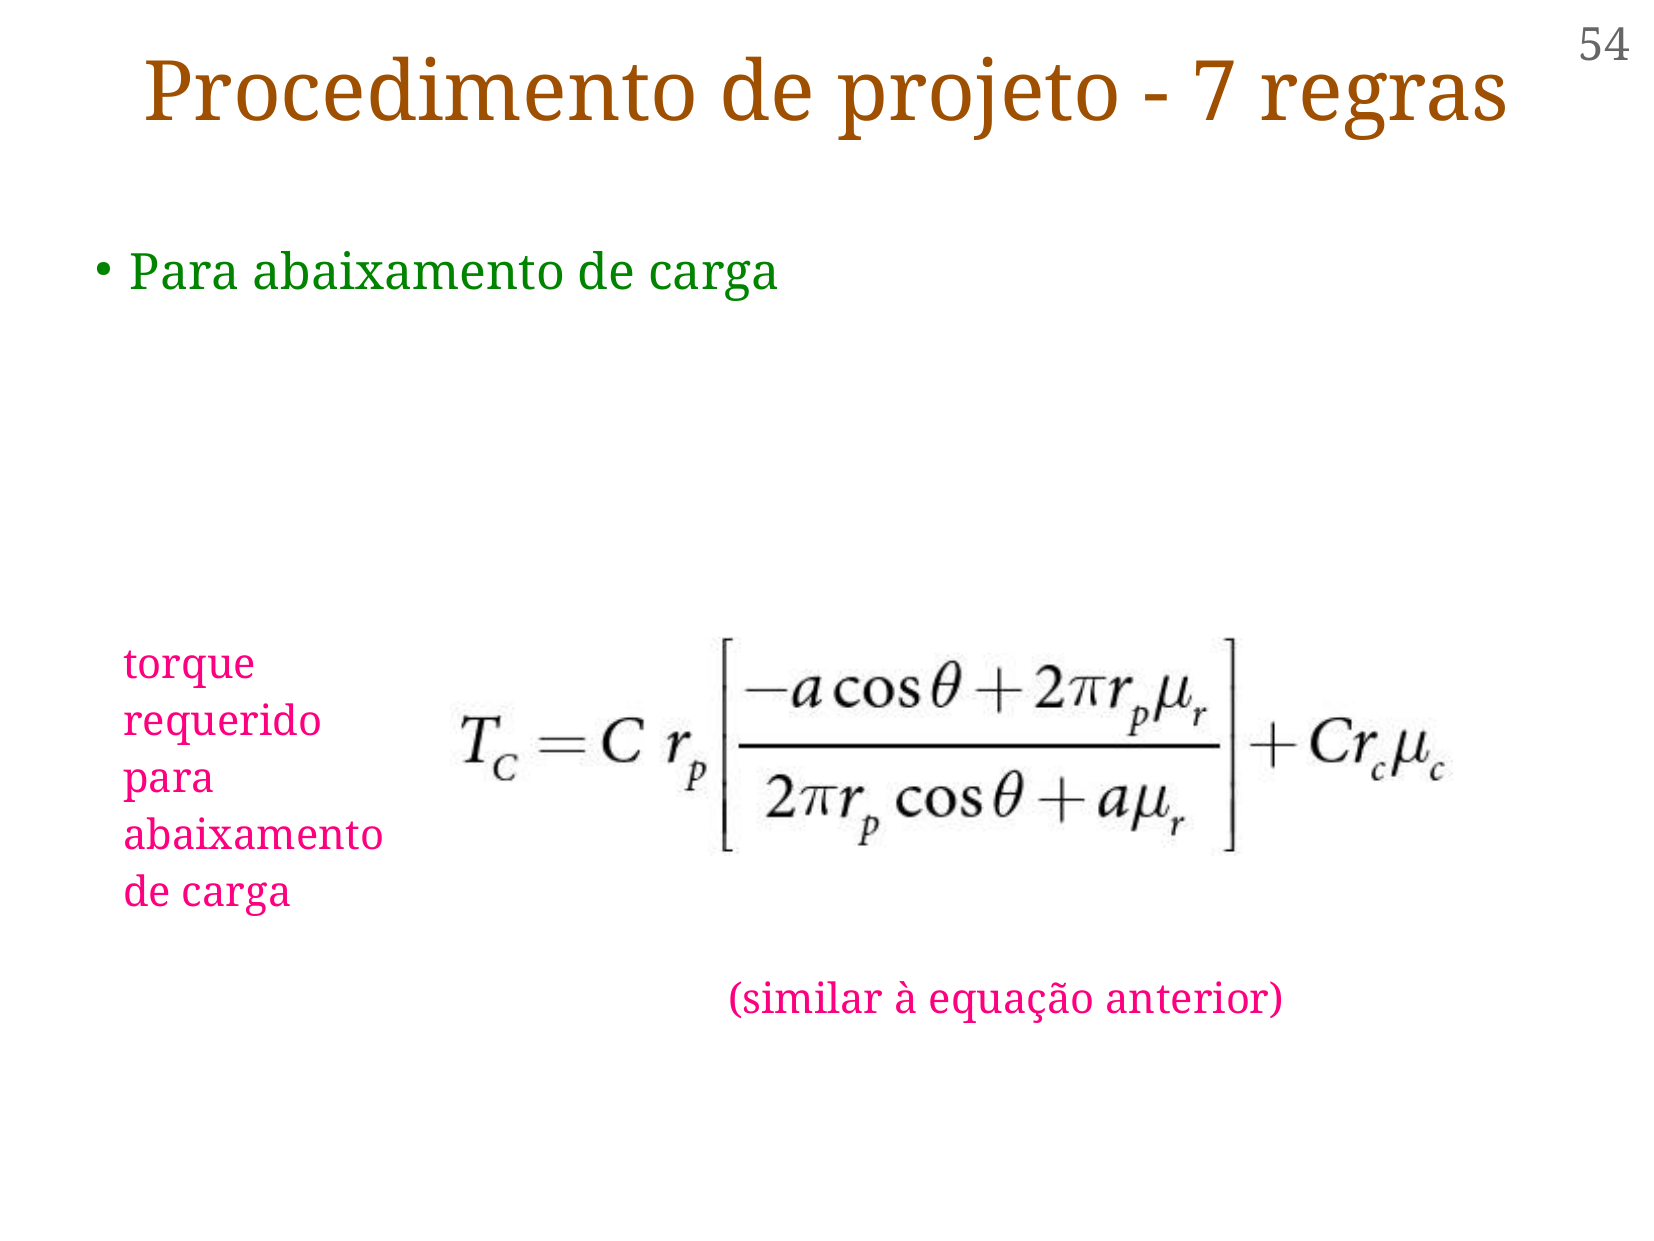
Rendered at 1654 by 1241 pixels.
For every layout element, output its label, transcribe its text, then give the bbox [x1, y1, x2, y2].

list Para abaixamento de carga [59, 236, 1595, 1211]
title Procedimento de projeto - 7 regras [59, 29, 1595, 148]
picture [450, 637, 1453, 856]
text_box torque requerido para abaixamento de carga [108, 625, 440, 926]
text_box (similar à equação anterior) [713, 961, 1300, 1034]
